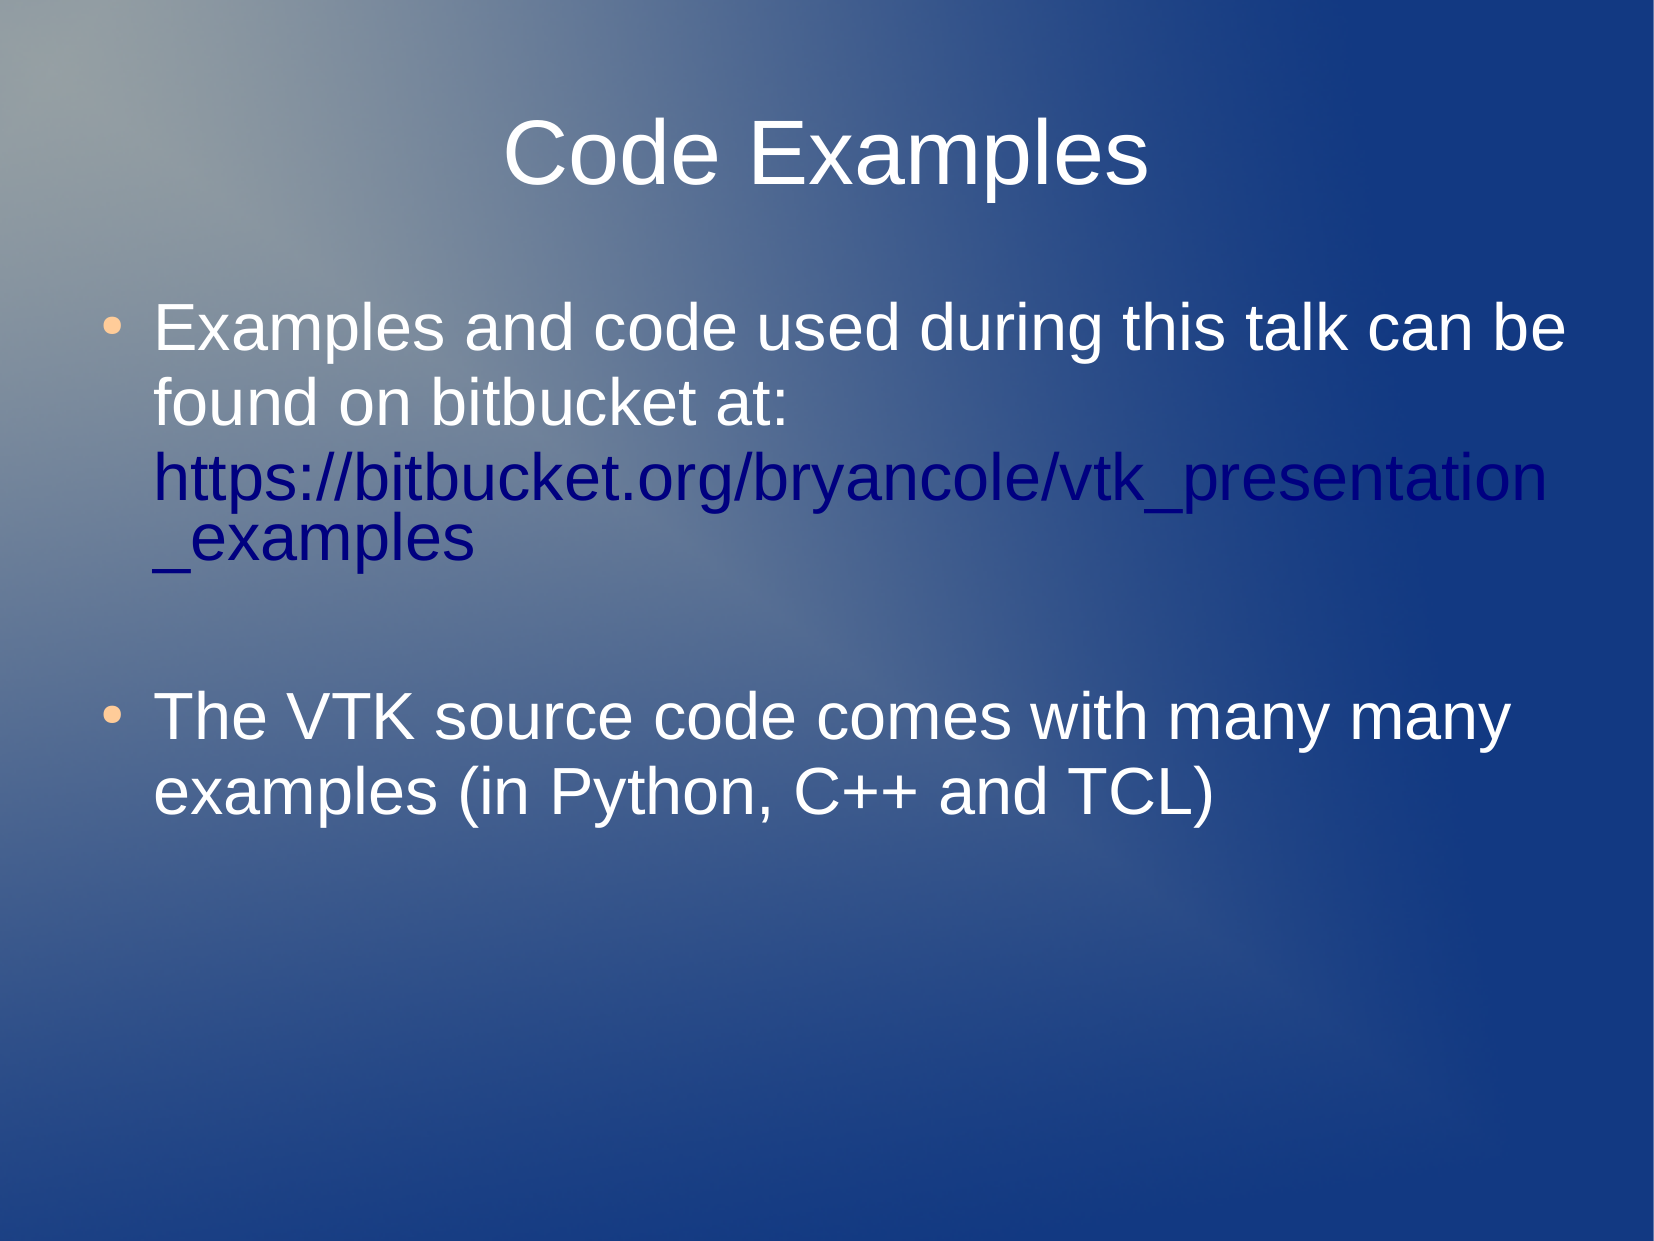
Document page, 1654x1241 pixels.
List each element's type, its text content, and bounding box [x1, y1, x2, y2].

list Examples and code used during this talk can be found on bitbucket at: https://bitbucket.org/bryancole/vtk_presentation_examples The VTK source code comes with many many examples (in Python, C++ and TCL) [82, 290, 1571, 1094]
picture [0, 0, 1654, 1241]
title Code Examples [82, 56, 1571, 250]
